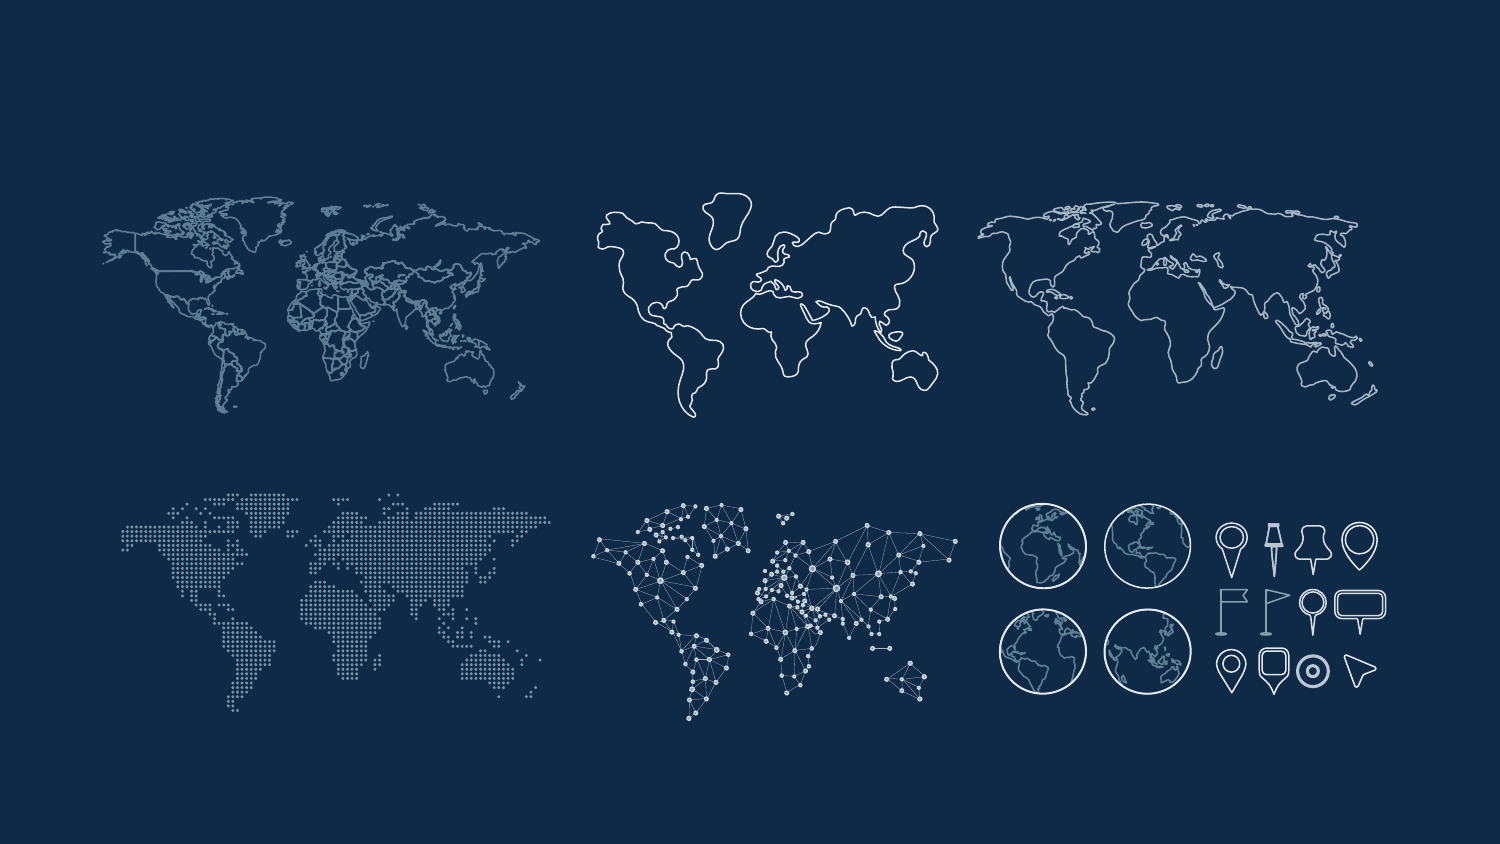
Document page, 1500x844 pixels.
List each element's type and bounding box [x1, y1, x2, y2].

text_box [410, 516, 418, 529]
text_box [888, 594, 898, 602]
text_box [952, 538, 958, 545]
text_box [647, 526, 653, 533]
text_box [341, 548, 349, 561]
text_box [780, 515, 790, 526]
text_box [488, 516, 496, 529]
text_box [460, 516, 464, 529]
text_box [442, 562, 450, 570]
text_box [286, 530, 294, 538]
text_box [373, 562, 386, 570]
text_box [318, 585, 326, 593]
text_box [460, 626, 464, 639]
text_box [121, 530, 129, 538]
text_box [341, 649, 349, 657]
text_box [373, 594, 386, 616]
text_box [679, 534, 688, 543]
text_box [332, 539, 340, 547]
text_box [272, 493, 276, 506]
text_box [474, 663, 482, 671]
text_box [887, 645, 893, 652]
text_box [240, 649, 253, 657]
text_box [419, 539, 427, 547]
text_box [318, 594, 326, 616]
text_box [231, 562, 239, 570]
text_box [738, 506, 744, 513]
text_box [699, 562, 705, 569]
text_box [231, 704, 239, 713]
text_box [373, 626, 382, 635]
text_box [497, 507, 505, 515]
text_box [529, 516, 537, 529]
text_box [254, 663, 262, 671]
text_box [194, 571, 198, 584]
text_box [488, 640, 496, 648]
text_box [327, 594, 331, 616]
text_box [300, 594, 308, 616]
text_box [497, 516, 505, 529]
text_box [350, 516, 363, 529]
text_box [176, 548, 184, 561]
text_box [451, 562, 459, 570]
text_box [364, 626, 372, 639]
text_box [778, 656, 784, 663]
text_box [396, 516, 404, 529]
text_box [318, 617, 326, 625]
text_box [332, 548, 340, 561]
text_box [543, 516, 551, 525]
text_box [231, 695, 239, 703]
text_box [176, 571, 184, 584]
text_box [693, 633, 700, 639]
text_box [153, 539, 161, 547]
text_box [756, 597, 764, 605]
text_box [442, 548, 450, 561]
text_box [373, 539, 386, 547]
text_box [465, 672, 473, 680]
text_box [483, 516, 487, 529]
text_box [410, 594, 418, 616]
text_box [396, 548, 404, 561]
text_box [801, 587, 809, 597]
text_box [387, 516, 395, 529]
text_box [488, 507, 496, 515]
text_box [240, 640, 253, 648]
text_box [387, 562, 395, 570]
text_box [497, 663, 505, 671]
text_box [419, 562, 427, 570]
text_box [451, 640, 459, 648]
text_box [419, 548, 427, 561]
text_box [488, 530, 496, 538]
text_box [222, 640, 230, 648]
text_box [277, 507, 285, 515]
text_box [474, 649, 482, 657]
text_box [199, 603, 207, 612]
text_box [460, 571, 464, 584]
text_box [199, 571, 207, 584]
text_box [833, 538, 839, 545]
text_box [465, 530, 473, 538]
text_box [497, 681, 505, 690]
text_box [332, 640, 340, 648]
text_box [865, 541, 871, 548]
text_box [875, 570, 883, 578]
text_box [809, 605, 821, 612]
text_box [419, 571, 427, 584]
text_box [410, 562, 418, 570]
text_box [387, 571, 395, 584]
text_box [350, 658, 363, 662]
text_box [437, 548, 441, 561]
text_box [176, 520, 184, 529]
text_box [309, 617, 317, 625]
text_box [686, 697, 693, 703]
text_box [263, 493, 271, 506]
text_box [844, 559, 851, 566]
text_box [428, 594, 436, 607]
text_box [263, 640, 271, 648]
text_box [309, 594, 317, 616]
text_box [208, 603, 216, 616]
text_box [373, 617, 382, 625]
text_box [350, 663, 363, 671]
text_box [474, 672, 482, 680]
text_box [653, 619, 659, 626]
text_box [231, 548, 239, 561]
text_box [144, 530, 152, 538]
text_box [813, 612, 838, 623]
text_box [121, 539, 129, 547]
text_box [657, 577, 664, 585]
text_box [474, 548, 482, 561]
text_box [795, 598, 809, 619]
text_box [419, 507, 427, 515]
text_box [254, 516, 262, 529]
text_box [332, 562, 340, 570]
text_box [387, 539, 395, 547]
text_box [784, 590, 801, 604]
text_box [309, 539, 317, 547]
text_box [341, 626, 349, 639]
text_box [231, 617, 239, 625]
text_box [451, 548, 459, 561]
text_box [465, 539, 473, 547]
text_box [387, 530, 395, 538]
text_box [231, 640, 239, 648]
text_box [350, 640, 363, 648]
text_box [396, 539, 404, 547]
text_box [167, 548, 175, 561]
text_box [231, 493, 239, 502]
text_box [373, 585, 386, 593]
text_box [364, 603, 372, 616]
text_box [506, 516, 514, 529]
text_box [130, 530, 138, 538]
text_box [300, 617, 308, 625]
text_box [840, 616, 845, 626]
text_box [410, 530, 418, 538]
text_box [428, 585, 436, 593]
text_box [515, 516, 519, 529]
text_box [641, 540, 648, 547]
text_box [428, 516, 436, 529]
text_box [185, 539, 193, 547]
text_box [442, 571, 450, 584]
text_box [497, 672, 505, 680]
text_box [832, 584, 841, 593]
text_box [373, 530, 386, 538]
text_box [341, 497, 349, 502]
text_box [754, 586, 762, 596]
text_box [686, 715, 692, 722]
text_box [231, 681, 239, 694]
text_box [222, 548, 230, 561]
text_box [341, 672, 349, 680]
text_box [674, 606, 680, 613]
text_box [442, 530, 450, 538]
text_box [442, 539, 450, 547]
text_box [350, 539, 363, 547]
text_box [208, 497, 216, 506]
text_box [596, 537, 603, 543]
text_box [185, 530, 193, 538]
text_box [703, 505, 709, 512]
text_box [217, 562, 230, 570]
text_box [396, 585, 404, 593]
text_box [286, 497, 294, 506]
text_box [373, 520, 386, 529]
text_box [387, 548, 395, 561]
text_box [419, 516, 427, 529]
text_box [488, 663, 496, 671]
text_box [770, 558, 780, 568]
text_box [460, 548, 464, 561]
text_box [474, 539, 482, 547]
text_box [410, 585, 418, 593]
text_box [231, 626, 239, 639]
text_box [249, 516, 253, 529]
text_box [217, 548, 221, 561]
text_box [474, 516, 482, 529]
text_box [396, 571, 404, 584]
text_box [176, 530, 184, 538]
text_box [387, 594, 395, 607]
text_box [488, 571, 496, 580]
text_box [167, 530, 175, 538]
text_box [419, 594, 427, 607]
text_box [350, 548, 363, 561]
text_box [130, 539, 138, 547]
text_box [185, 548, 193, 561]
text_box [364, 617, 372, 625]
text_box [318, 548, 326, 561]
text_box [217, 571, 221, 584]
text_box [240, 626, 253, 639]
text_box [373, 571, 386, 584]
text_box [341, 594, 349, 616]
text_box [870, 645, 876, 652]
text_box [341, 663, 349, 671]
text_box [474, 530, 482, 538]
text_box [240, 548, 249, 557]
text_box [483, 658, 496, 662]
text_box [254, 640, 262, 648]
text_box [309, 585, 317, 593]
text_box [410, 548, 418, 561]
text_box [254, 507, 262, 515]
text_box [185, 571, 193, 584]
text_box [660, 522, 668, 540]
text_box [428, 571, 436, 584]
text_box [332, 516, 340, 529]
text_box [332, 530, 340, 538]
text_box [850, 572, 856, 579]
text_box [644, 517, 650, 524]
text_box [520, 530, 528, 538]
text_box [908, 569, 918, 576]
text_box [221, 626, 230, 639]
text_box [350, 626, 363, 639]
text_box [240, 672, 253, 680]
text_box [153, 530, 161, 538]
text_box [442, 630, 450, 639]
text_box [364, 585, 372, 593]
text_box [263, 507, 271, 515]
text_box [350, 594, 363, 616]
text_box [782, 629, 789, 636]
text_box [373, 663, 382, 671]
text_box [272, 516, 276, 529]
text_box [341, 516, 349, 529]
text_box [442, 594, 450, 616]
text_box [465, 571, 469, 584]
text_box [405, 571, 409, 584]
text_box [689, 686, 696, 693]
text_box [350, 617, 363, 625]
text_box [713, 646, 720, 653]
text_box [231, 539, 239, 547]
text_box [332, 594, 340, 616]
text_box [222, 493, 230, 506]
text_box [231, 516, 239, 529]
text_box [735, 540, 741, 547]
text_box [222, 603, 230, 612]
text_box [263, 649, 271, 657]
text_box [783, 539, 789, 546]
text_box [176, 585, 184, 593]
text_box [341, 539, 349, 547]
text_box [341, 617, 349, 625]
text_box [437, 571, 441, 584]
text_box [176, 539, 184, 547]
text_box [396, 562, 404, 570]
text_box [437, 594, 441, 612]
text_box [488, 681, 496, 690]
text_box [769, 569, 780, 577]
text_box [254, 649, 262, 657]
text_box [428, 507, 436, 515]
text_box [410, 571, 418, 584]
text_box [419, 530, 427, 538]
text_box [254, 530, 262, 538]
text_box [254, 493, 262, 506]
text_box [803, 664, 812, 674]
text_box [808, 565, 817, 573]
text_box [776, 582, 784, 594]
text_box [208, 548, 216, 561]
text_box [373, 548, 386, 561]
text_box [350, 562, 363, 570]
text_box [781, 569, 788, 581]
text_box [350, 530, 363, 538]
text_box [405, 516, 409, 529]
text_box [419, 585, 427, 593]
text_box [661, 617, 667, 624]
text_box [451, 571, 459, 584]
text_box [465, 516, 473, 529]
text_box [240, 507, 253, 515]
text_box [428, 548, 436, 561]
text_box [488, 672, 496, 680]
text_box [167, 507, 175, 515]
text_box [332, 649, 340, 657]
text_box [465, 663, 473, 671]
text_box [194, 548, 198, 561]
text_box [437, 516, 441, 529]
text_box [327, 548, 331, 561]
text_box [701, 523, 707, 530]
text_box [231, 649, 239, 657]
text_box [396, 530, 404, 538]
text_box [185, 562, 193, 570]
text_box [451, 539, 459, 547]
text_box [277, 516, 285, 529]
text_box [341, 530, 349, 538]
text_box [815, 625, 823, 636]
text_box [185, 585, 193, 593]
text_box [520, 516, 528, 529]
text_box [332, 617, 340, 625]
text_box [428, 539, 436, 547]
text_box [364, 562, 372, 570]
text_box [853, 617, 864, 627]
text_box [199, 539, 207, 547]
text_box [332, 497, 340, 506]
text_box [442, 507, 450, 515]
text_box [805, 623, 813, 630]
text_box [176, 562, 184, 570]
text_box [633, 586, 639, 593]
text_box [364, 539, 372, 547]
text_box [350, 672, 359, 680]
text_box [254, 630, 262, 639]
text_box [886, 529, 892, 536]
text_box [263, 516, 271, 529]
text_box [240, 493, 253, 506]
text_box [364, 548, 372, 561]
text_box [800, 539, 806, 546]
text_box [364, 571, 372, 584]
text_box [332, 626, 340, 639]
text_box [451, 585, 459, 593]
text_box [318, 562, 326, 570]
text_box [194, 594, 198, 607]
text_box [692, 585, 699, 591]
text_box [277, 493, 285, 506]
text_box [442, 516, 450, 529]
text_box [364, 530, 372, 538]
text_box [208, 571, 216, 584]
text_box [332, 585, 340, 593]
text_box [405, 548, 409, 561]
text_box [240, 663, 248, 671]
text_box [240, 681, 253, 694]
text_box [410, 539, 418, 547]
text_box [428, 530, 436, 538]
text_box [864, 522, 870, 529]
text_box [713, 679, 719, 686]
text_box [185, 516, 193, 529]
text_box [309, 562, 317, 570]
text_box [199, 530, 207, 538]
text_box [199, 548, 207, 561]
text_box [167, 539, 175, 547]
text_box [451, 516, 459, 529]
text_box [341, 640, 349, 648]
text_box [199, 562, 207, 570]
text_box [442, 585, 450, 593]
text_box [222, 516, 230, 529]
text_box [465, 548, 473, 561]
text_box [208, 562, 216, 570]
text_box [222, 571, 230, 580]
text_box [706, 656, 712, 663]
text_box [350, 649, 363, 657]
text_box [451, 530, 459, 538]
text_box [428, 562, 441, 570]
